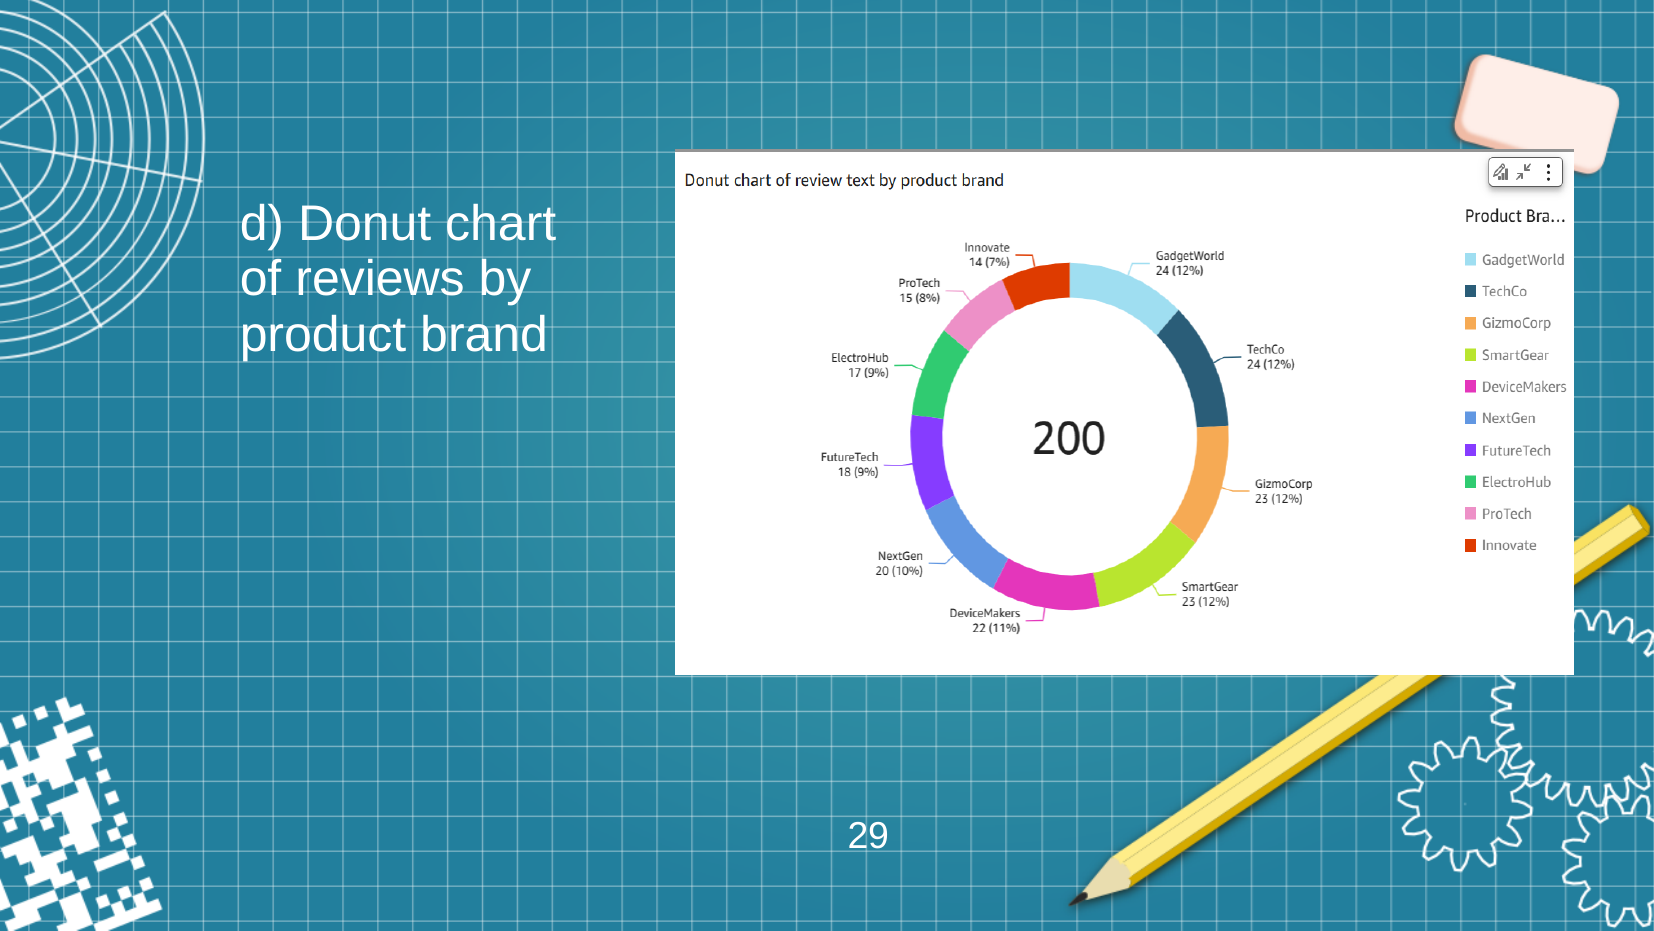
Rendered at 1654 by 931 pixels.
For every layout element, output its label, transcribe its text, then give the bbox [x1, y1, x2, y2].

picture [0, 0, 1654, 931]
text_box <number> [724, 806, 1013, 863]
text_box d) Donut chart of reviews by product brand [225, 187, 601, 751]
